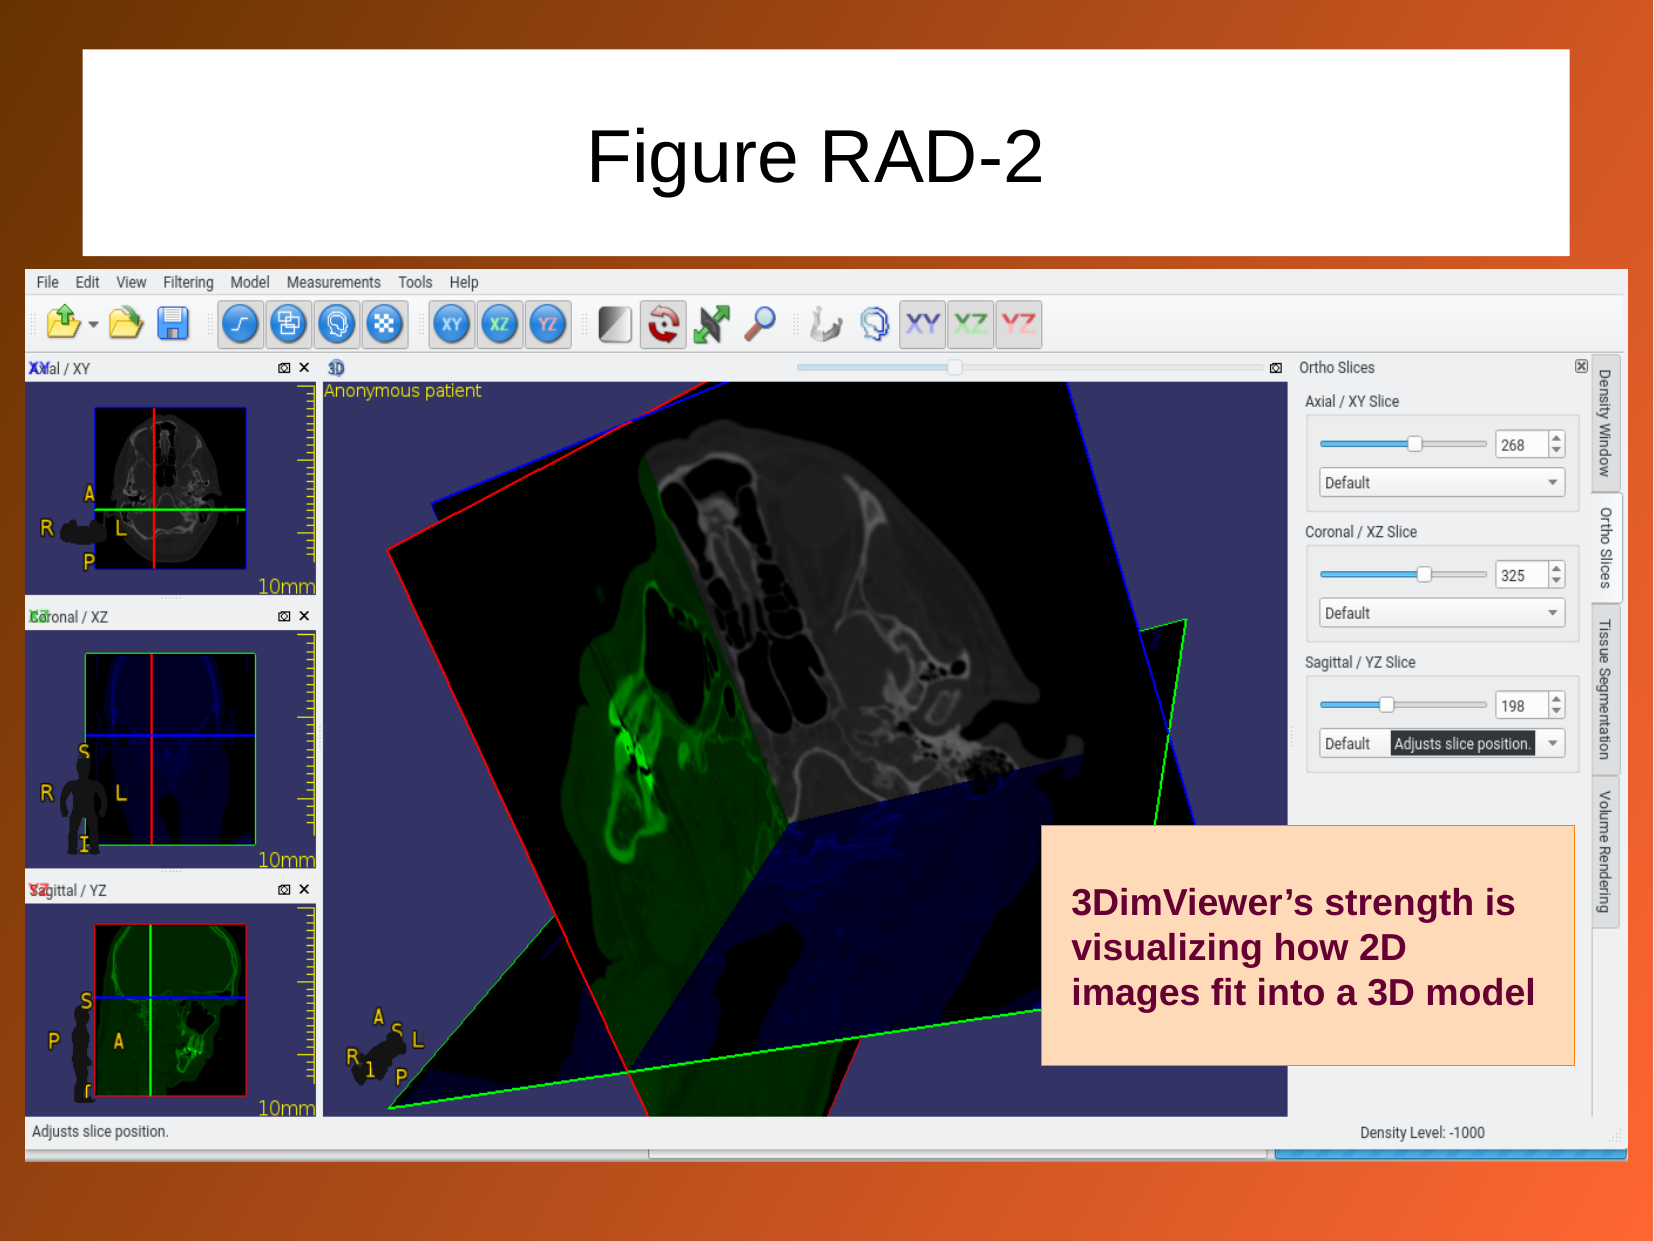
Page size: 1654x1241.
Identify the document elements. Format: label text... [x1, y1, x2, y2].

text_box 3DimViewer’s strength is visualizing how 2D images fit into a 3D model [1041, 825, 1575, 1066]
picture [25, 269, 1628, 1162]
text_box Figure RAD-2 [82, 49, 1570, 257]
